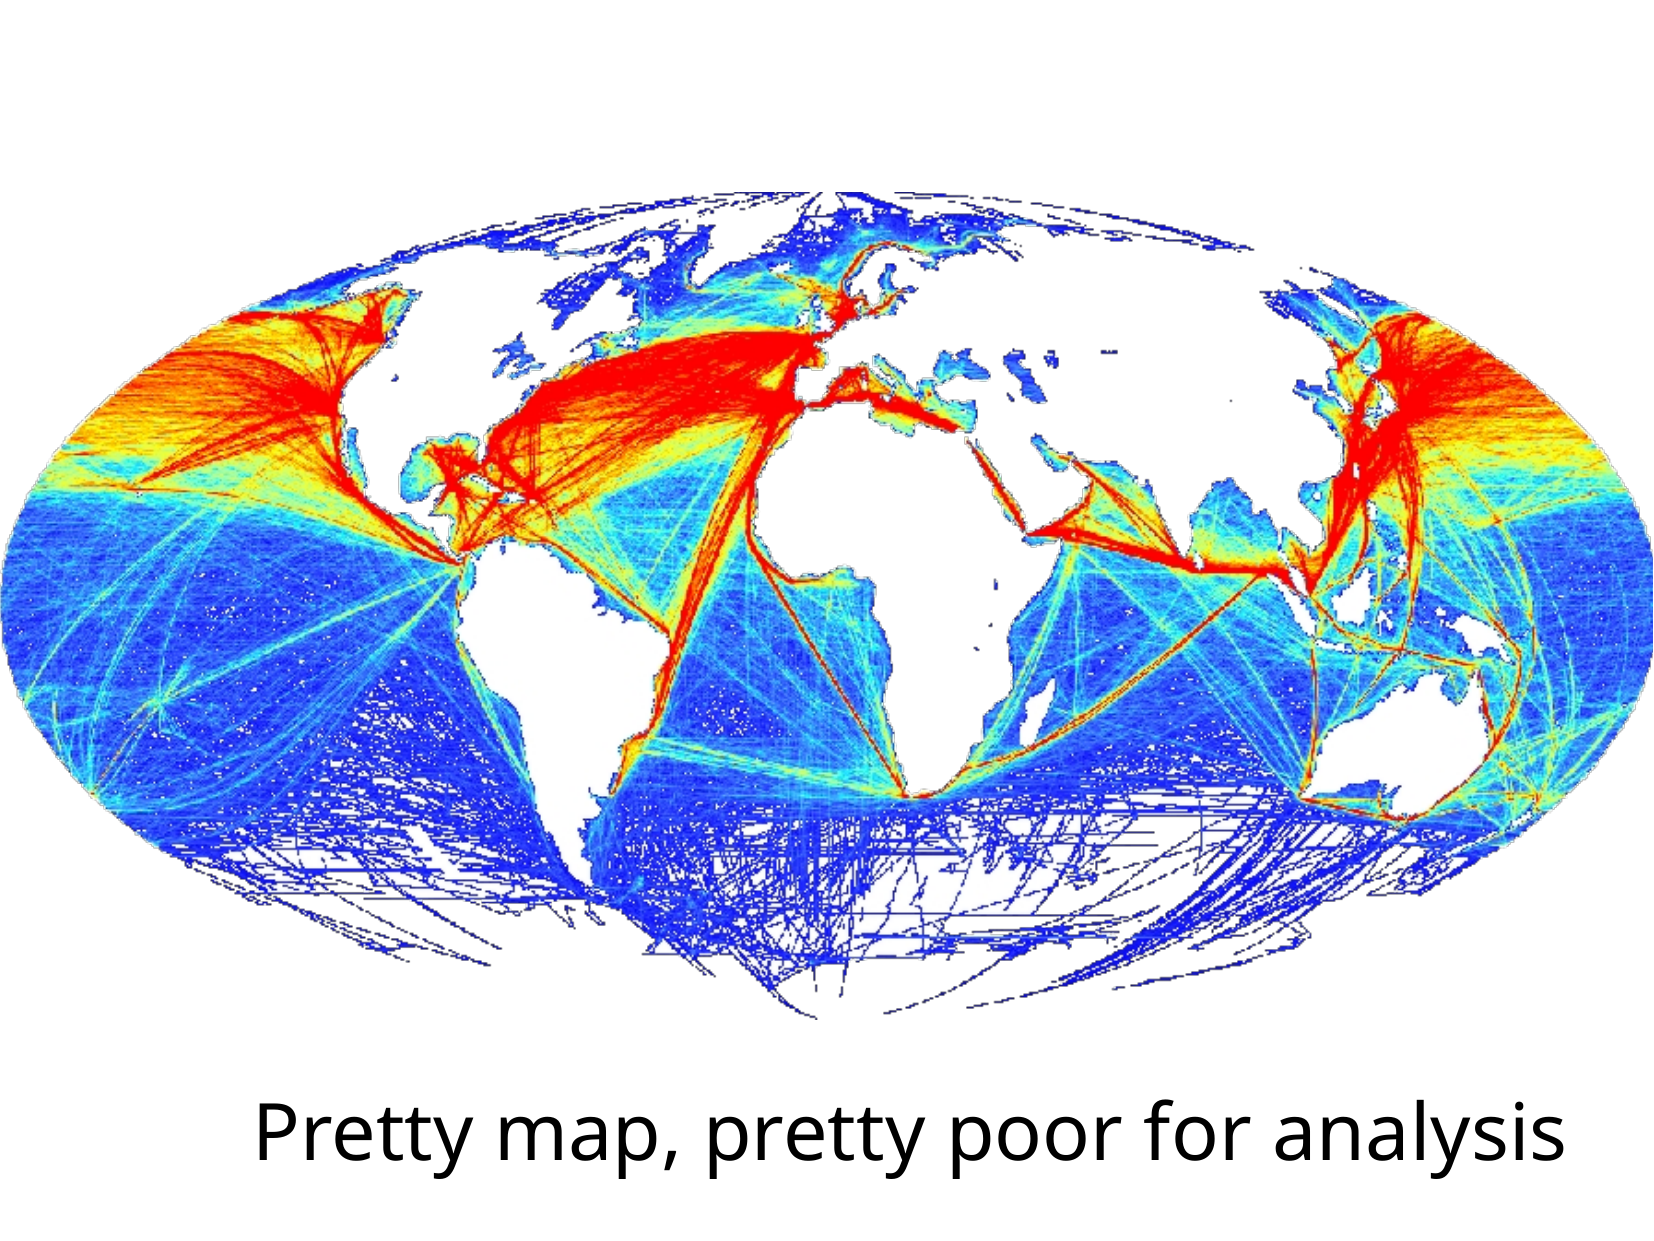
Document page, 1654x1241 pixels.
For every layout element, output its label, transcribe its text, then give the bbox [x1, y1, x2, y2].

picture [0, 192, 1653, 1021]
text_box Pretty map, pretty poor for analysis [237, 1068, 1653, 1241]
